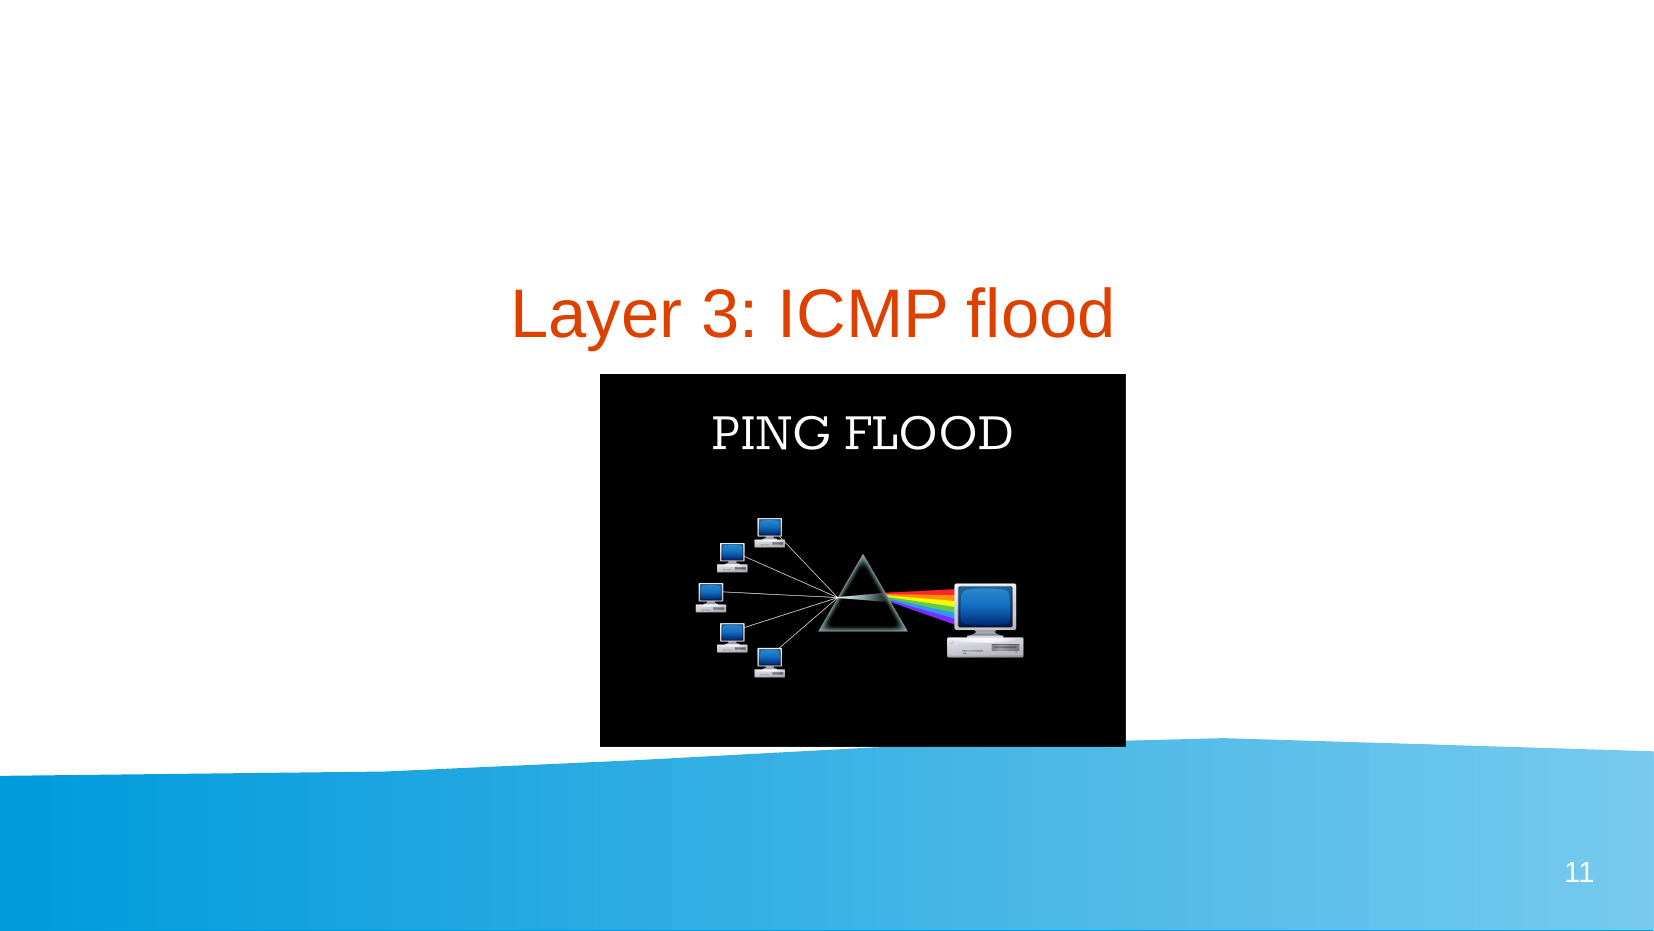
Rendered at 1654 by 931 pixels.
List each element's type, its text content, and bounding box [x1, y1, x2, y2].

picture [600, 374, 1126, 747]
title Layer 3: ICMP flood [75, 225, 1552, 403]
